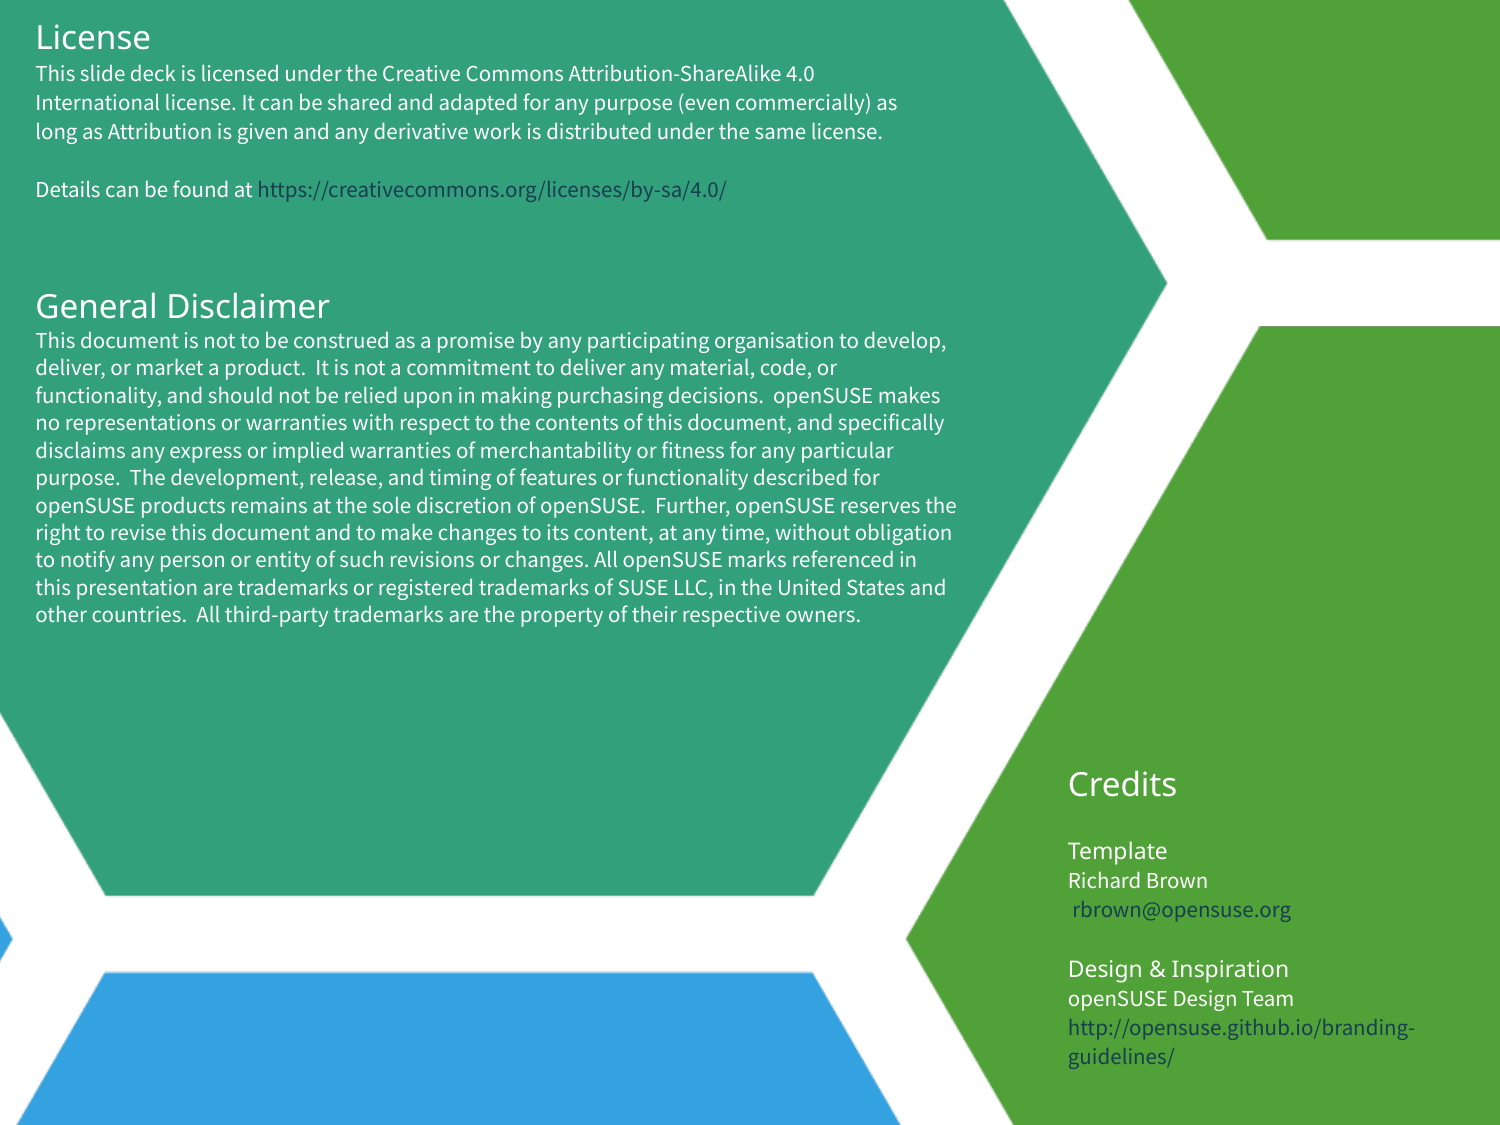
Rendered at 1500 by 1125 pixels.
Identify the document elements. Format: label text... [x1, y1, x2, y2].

text_box Credits Template Richard Brown rbrown@opensuse.org Design & Inspiration openSUSE Design Team http://opensuse.github.io/branding-guidelines/ [1053, 753, 1491, 1074]
picture [0, 0, 1500, 1125]
text_box License This slide deck is licensed under the Creative Commons Attribution-ShareAlike 4.0 International license. It can be shared and adapted for any purpose (even commercially) as long as Attribution is given and any derivative work is distributed under the same license. Details can be found at https://creativecommons.org/licenses/by-sa/4.0/ [20, 6, 918, 266]
